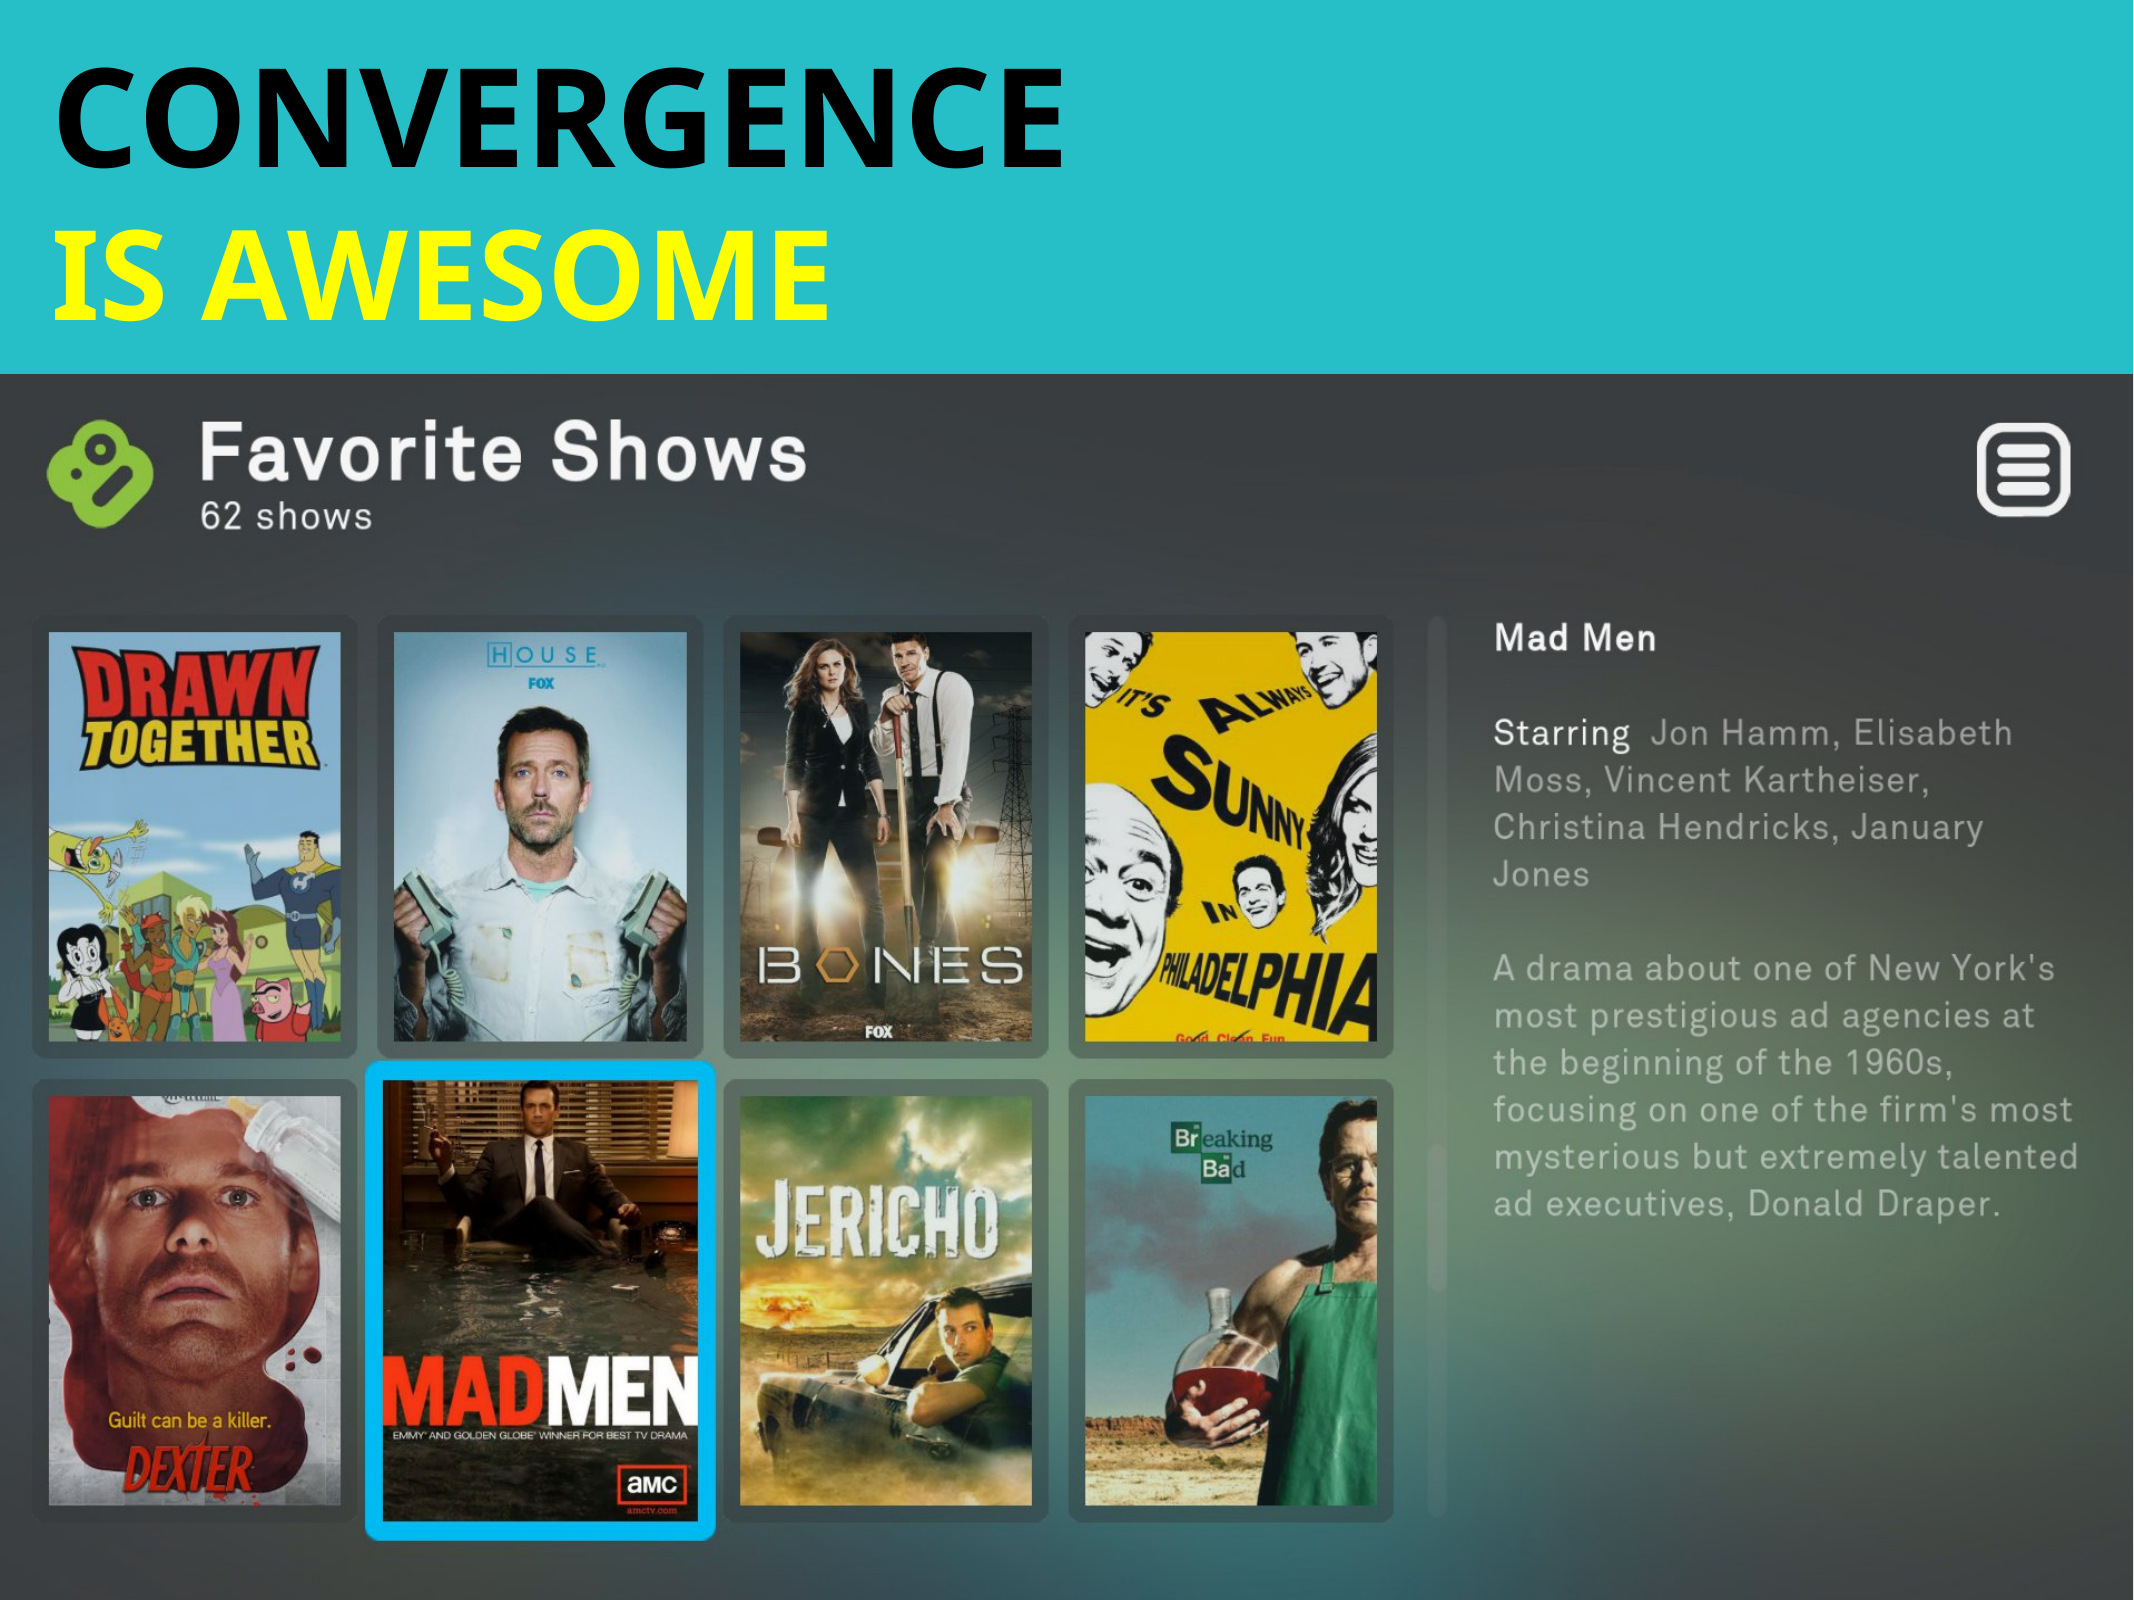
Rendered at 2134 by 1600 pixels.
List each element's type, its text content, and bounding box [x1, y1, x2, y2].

text_box CONVERGENCE IS AWESOME [41, 29, 2055, 374]
picture [0, 374, 2134, 1600]
